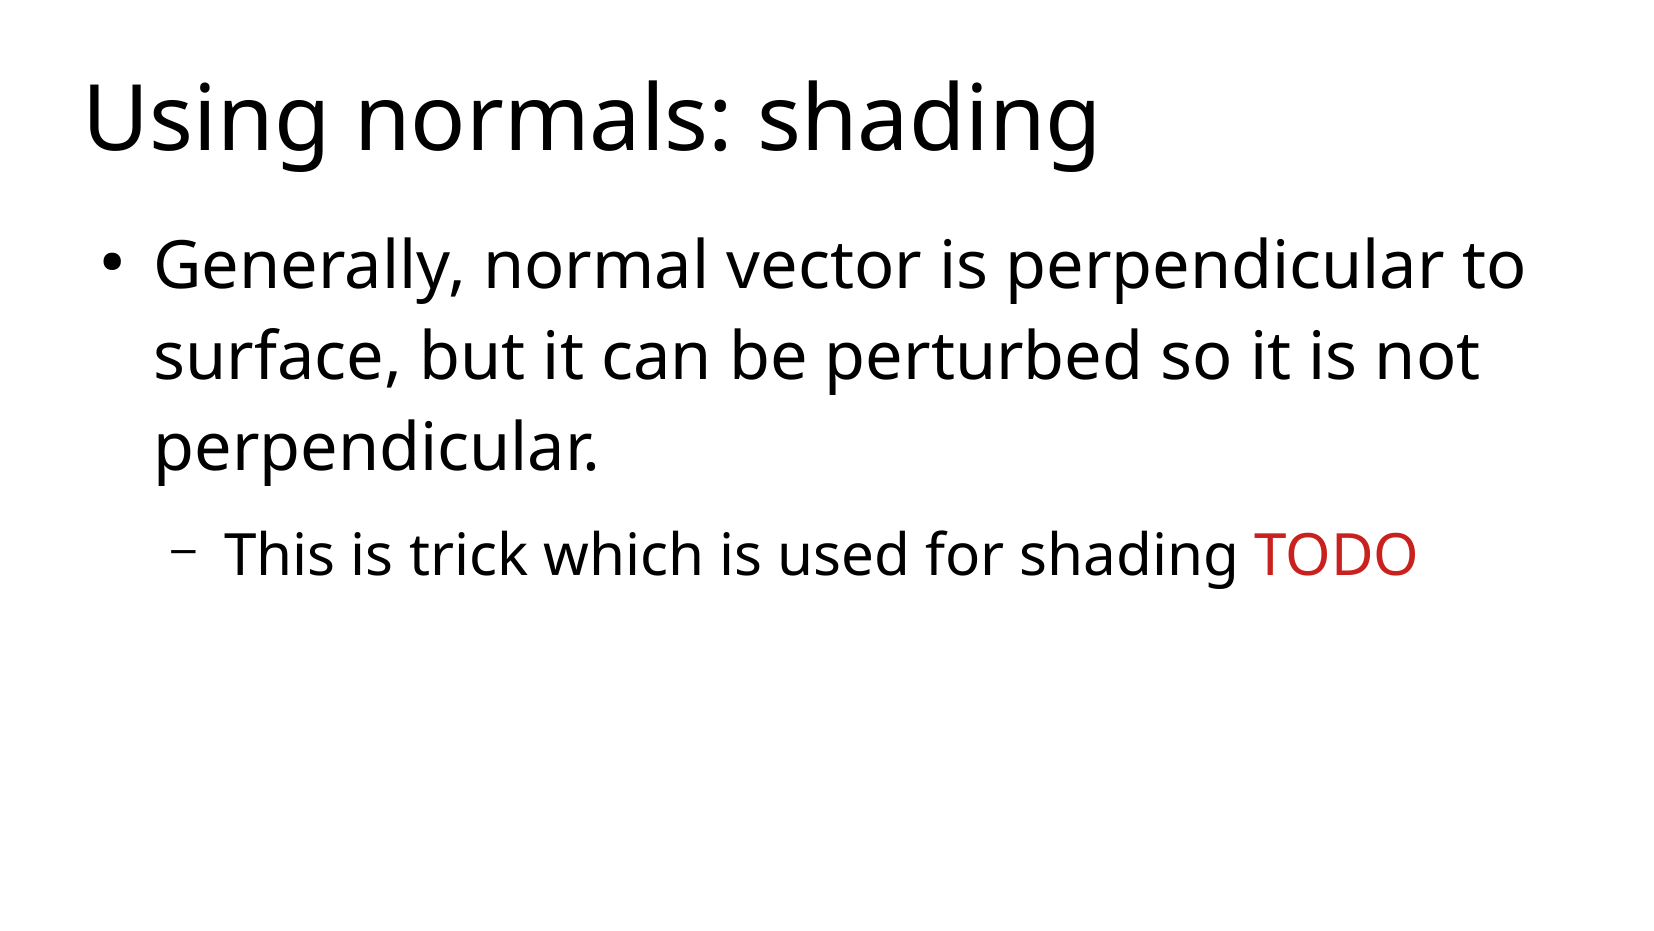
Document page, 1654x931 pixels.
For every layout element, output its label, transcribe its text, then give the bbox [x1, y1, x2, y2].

list Generally, normal vector is perpendicular to surface, but it can be perturbed so it is not perpendicular. This is trick which is used for shading TODO [82, 217, 1571, 758]
title Using normals: shading [82, 37, 1571, 193]
